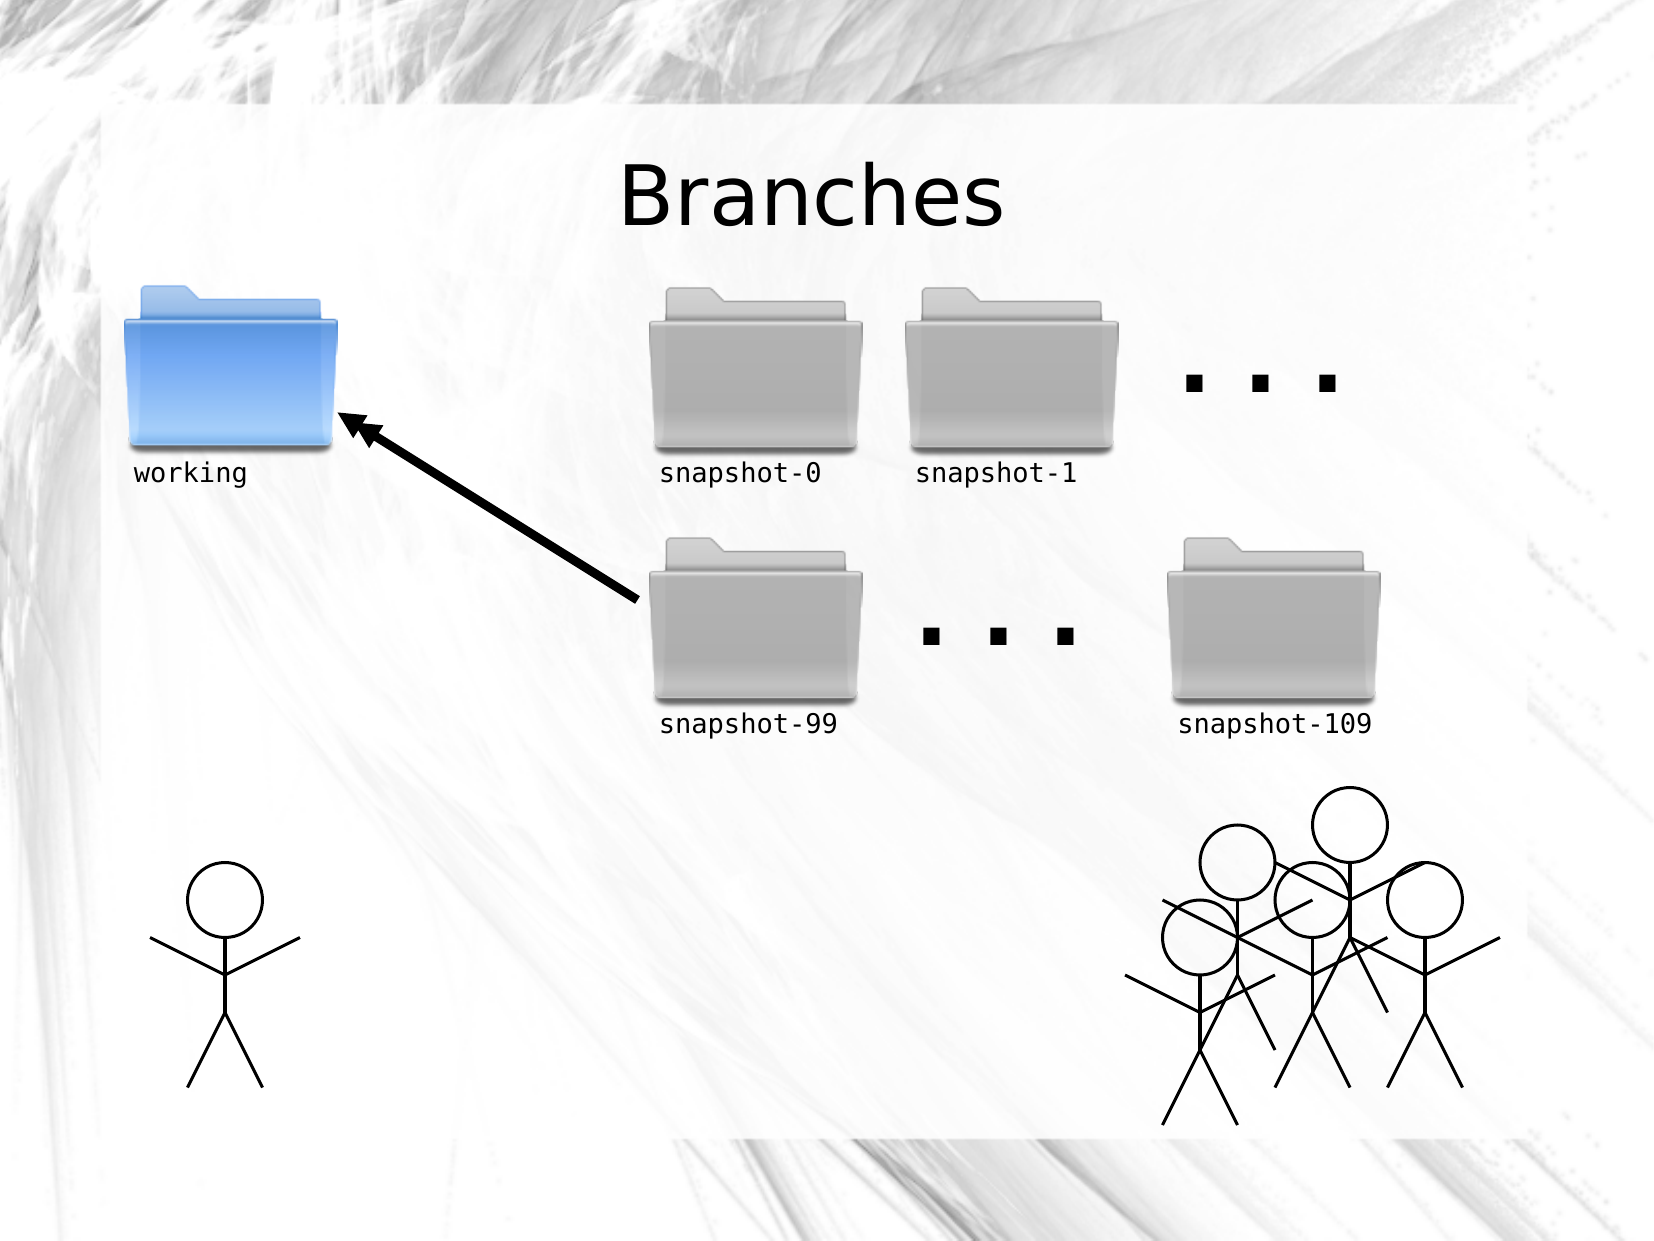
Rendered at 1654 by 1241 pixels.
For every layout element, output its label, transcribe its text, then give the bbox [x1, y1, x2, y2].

text_box snapshot-1 [900, 450, 1093, 497]
text_box snapshot-109 [1162, 700, 1388, 747]
text_box snapshot-0 [644, 450, 837, 497]
title Branches [118, 112, 1506, 281]
text_box working [119, 450, 263, 497]
text_box snapshot-99 [644, 700, 853, 747]
text_box . . . [1162, 300, 1361, 497]
picture [0, 0, 1654, 1241]
text_box . . . [900, 553, 1098, 751]
